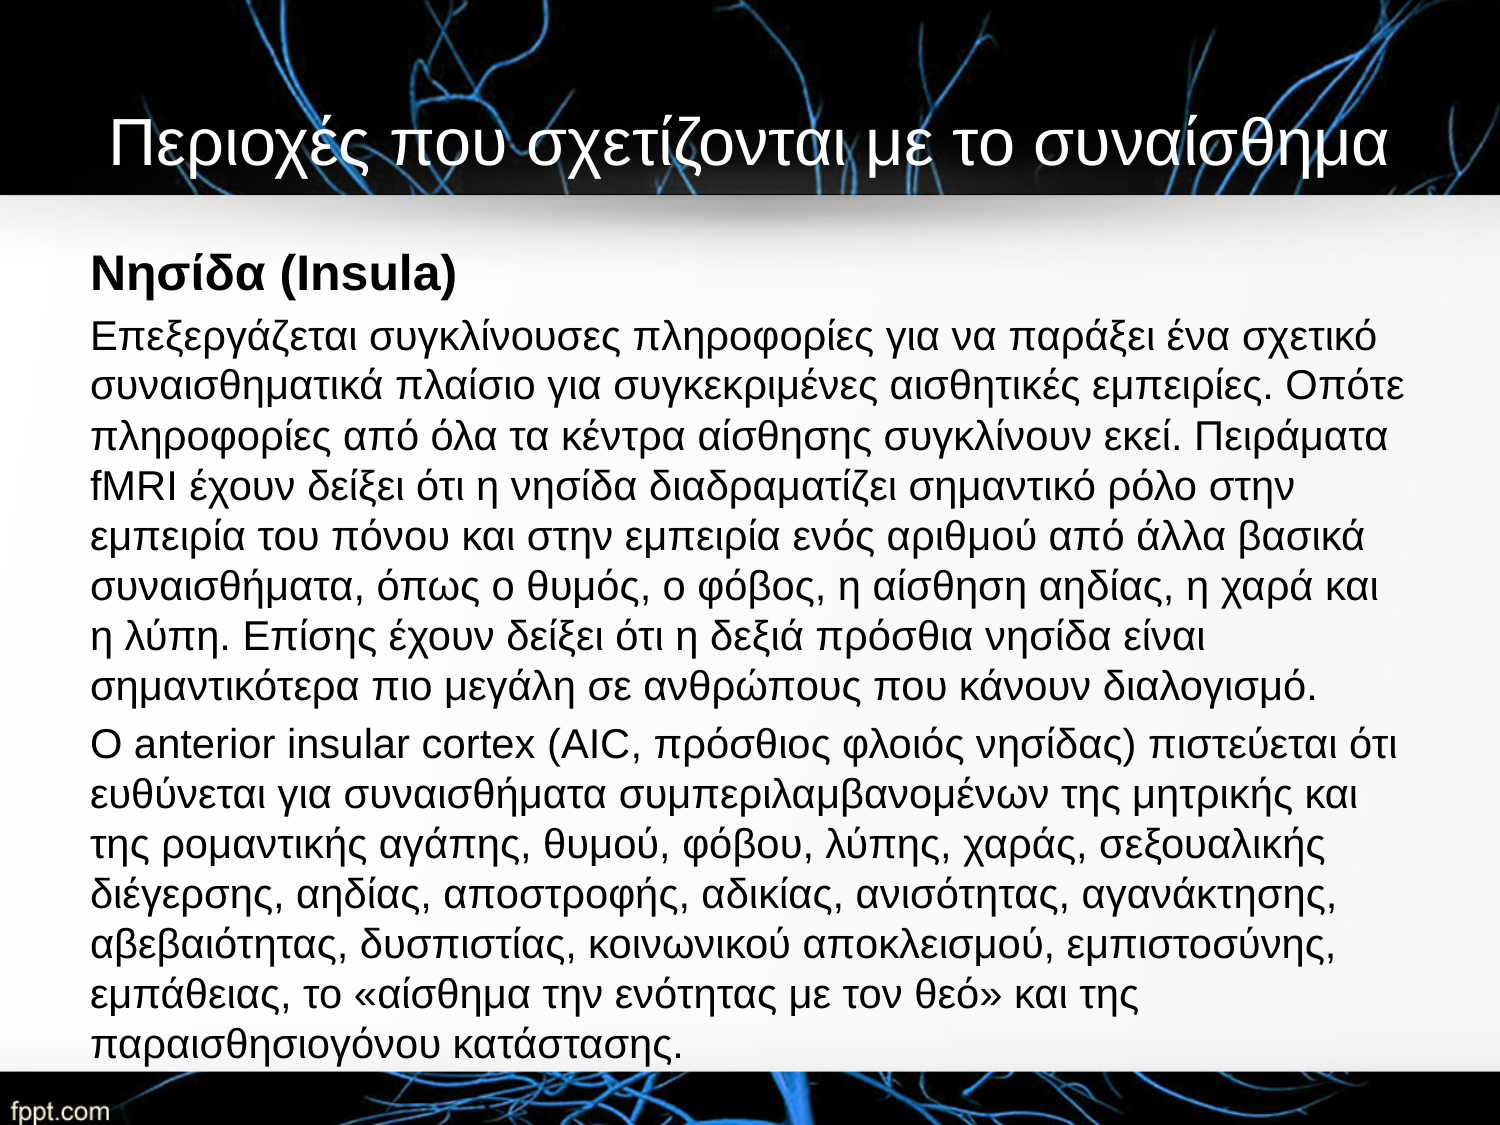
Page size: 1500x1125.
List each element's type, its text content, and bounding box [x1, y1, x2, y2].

title Περιοχές που σχετίζονται με το συναίσθημα [75, 45, 1425, 232]
list Νησίδα (Insula) Επεξεργάζεται συγκλίνουσες πληροφορίες για να παράξει ένα σχετικό συναισθηματικά πλαίσιο για συγκεκριμένες αισθητικές εμπειρίες. Οπότε πληροφορίες από όλα τα κέντρα αίσθησης συγκλίνουν εκεί. Πειράματα fMRI έχουν δείξει ότι η νησίδα διαδραματίζει σημαντικό ρόλο στην εμπειρία του πόνου και στην εμπειρία ενός αριθμού από άλλα βασικά συναισθήματα, όπως ο θυμός, ο φόβος, η αίσθηση αηδίας, η χαρά και η λύπη. Επίσης έχουν δείξει ότι η δεξιά πρόσθια νησίδα είναι σημαντικότερα πιο μεγάλη σε ανθρώπους που κάνουν διαλογισμό. Ο anterior insular cortex (AIC, πρόσθιος φλοιός νησίδας) πιστεύεται ότι ευθύνεται για συναισθήματα συμπεριλαμβανομένων της μητρικής και της ρομαντικής αγάπης, θυμού, φόβου, λύπης, χαράς, σεξουαλικής διέγερσης, αηδίας, αποστροφής, αδικίας, ανισότητας, αγανάκτησης, αβεβαιότητας, δυσπιστίας, κοινωνικού αποκλεισμού, εμπιστοσύνης, εμπάθειας, το «αίσθημα την ενότητας με τον θεό» και της παραισθησιογόνου κατάστασης. [75, 232, 1425, 975]
picture [0, 0, 1500, 1125]
